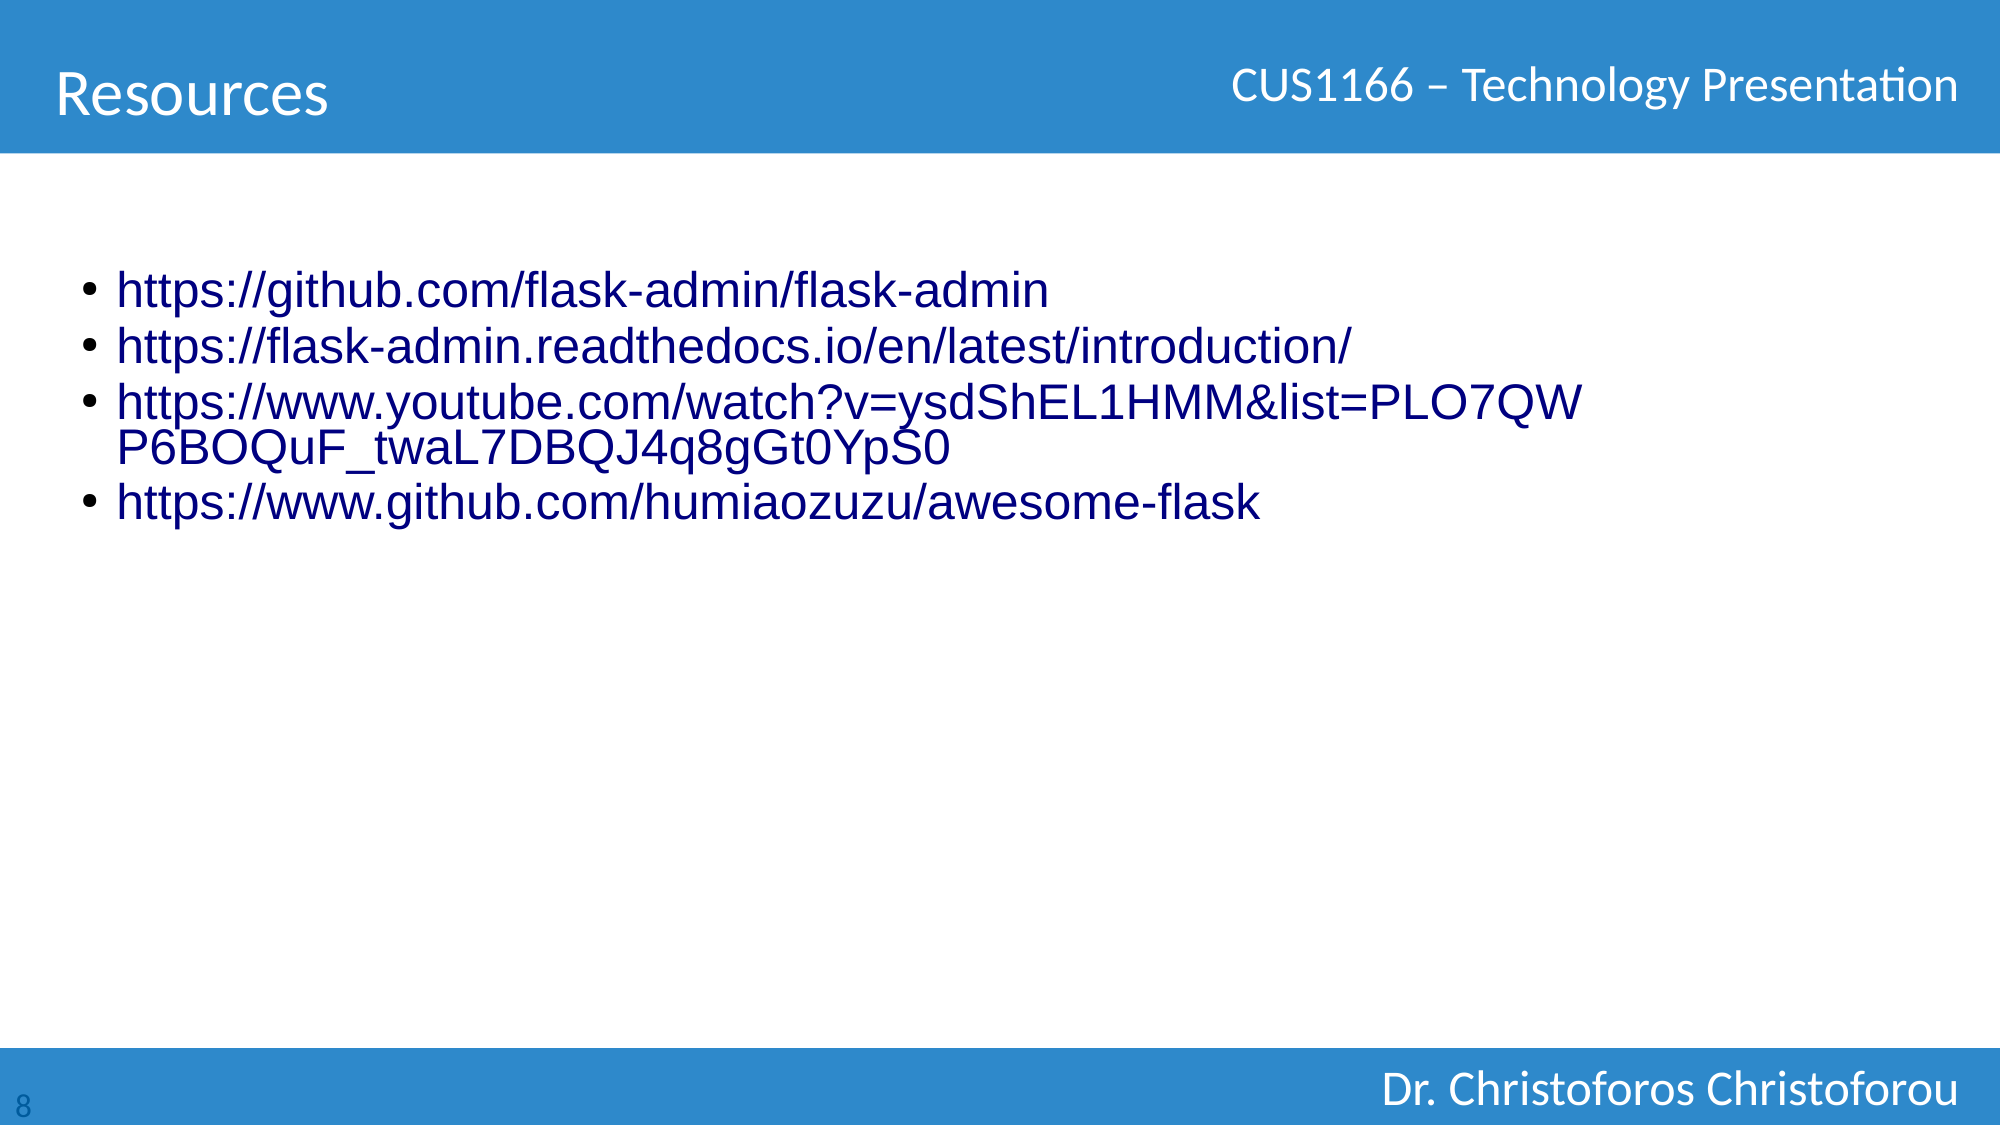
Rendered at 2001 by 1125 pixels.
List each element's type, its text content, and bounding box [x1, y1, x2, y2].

text_box https://github.com/flask-admin/flask-admin https://flask-admin.readthedocs.io/en/latest/introduction/ https://www.youtube.com/watch?v=ysdShEL1HMM&list=PLO7QWP6BOQuF_twaL7DBQJ4q8gGt0YpS0 https://www.github.com/humiaozuzu/awesome-flask [66, 254, 1621, 1081]
text_box Resources [41, 41, 1330, 137]
